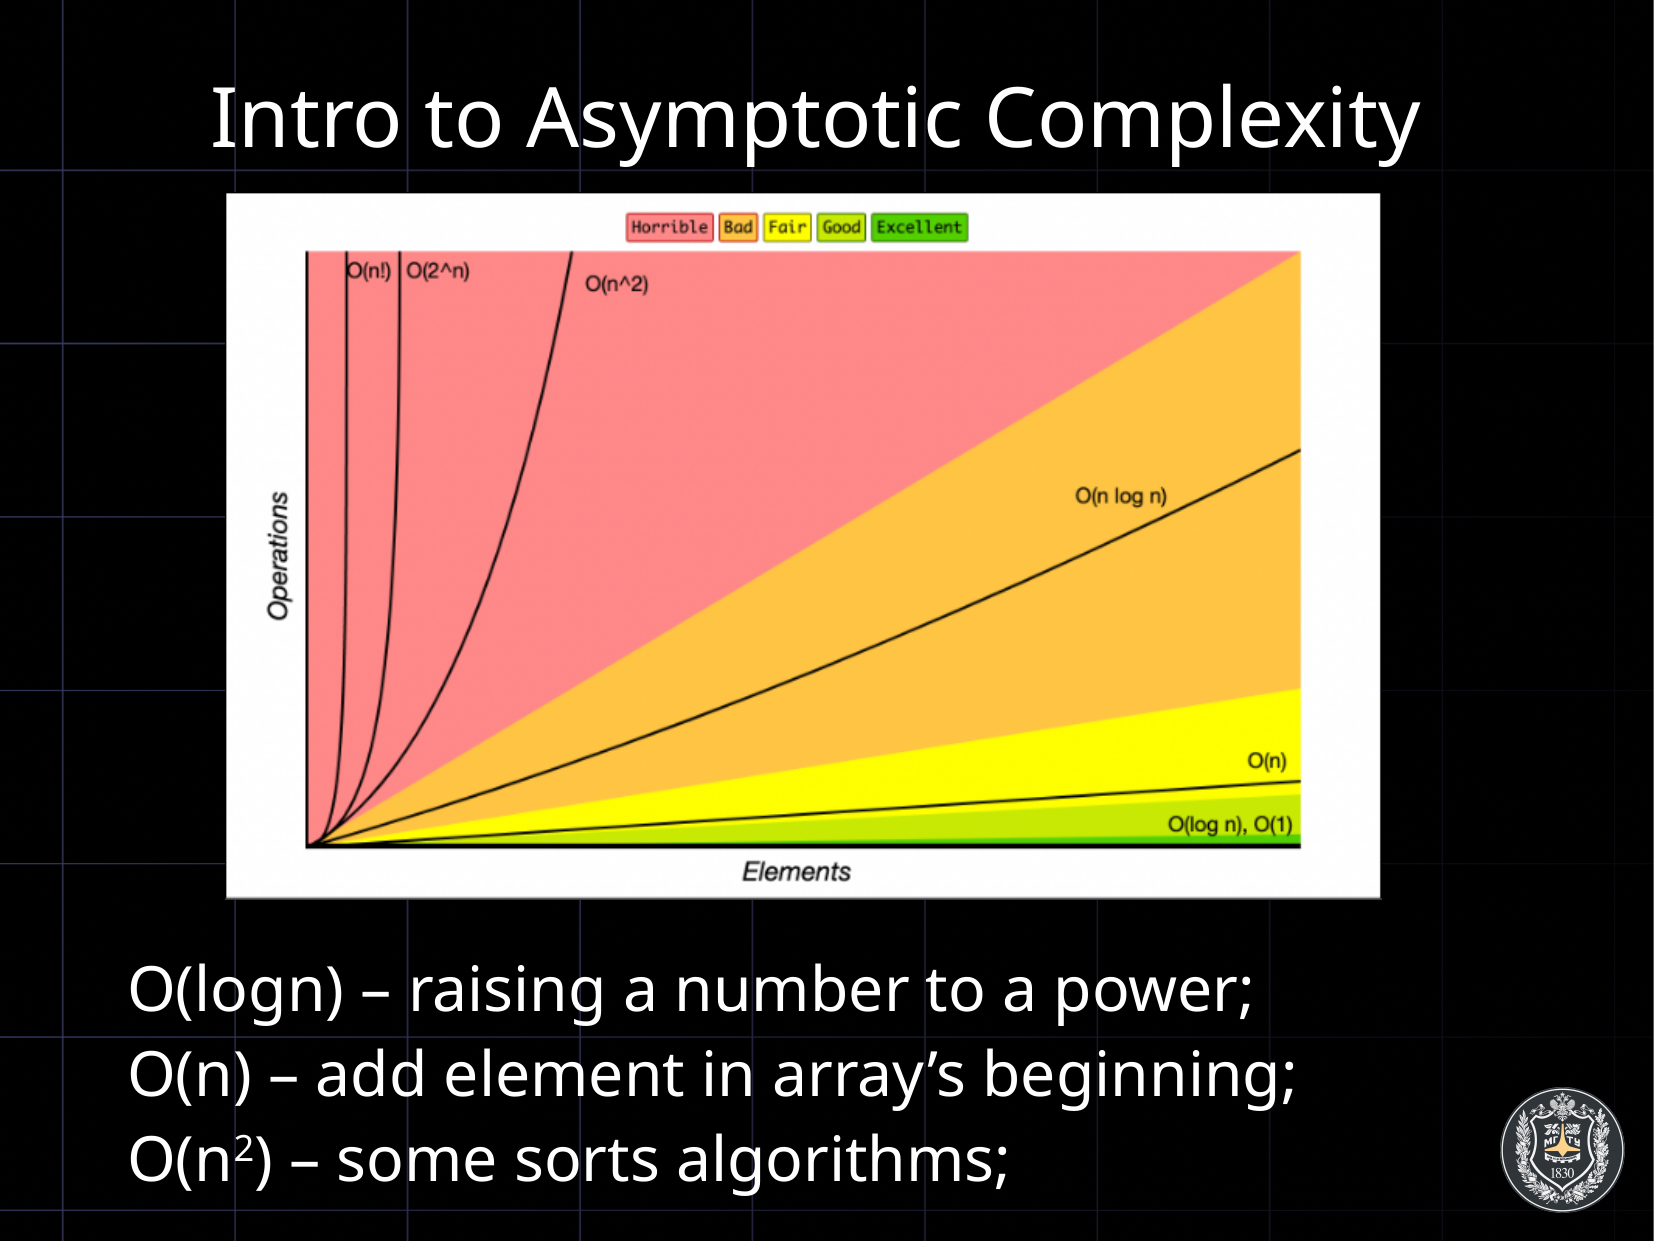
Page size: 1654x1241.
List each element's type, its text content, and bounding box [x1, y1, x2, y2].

text_box O(logn) – raising a number to a power; O(n) – add element in array’s beginning; O(n2) – some sorts algorithms; [112, 937, 1576, 1171]
title Intro to Asymptotic Complexity [82, 37, 1571, 193]
picture [0, 0, 1654, 1241]
